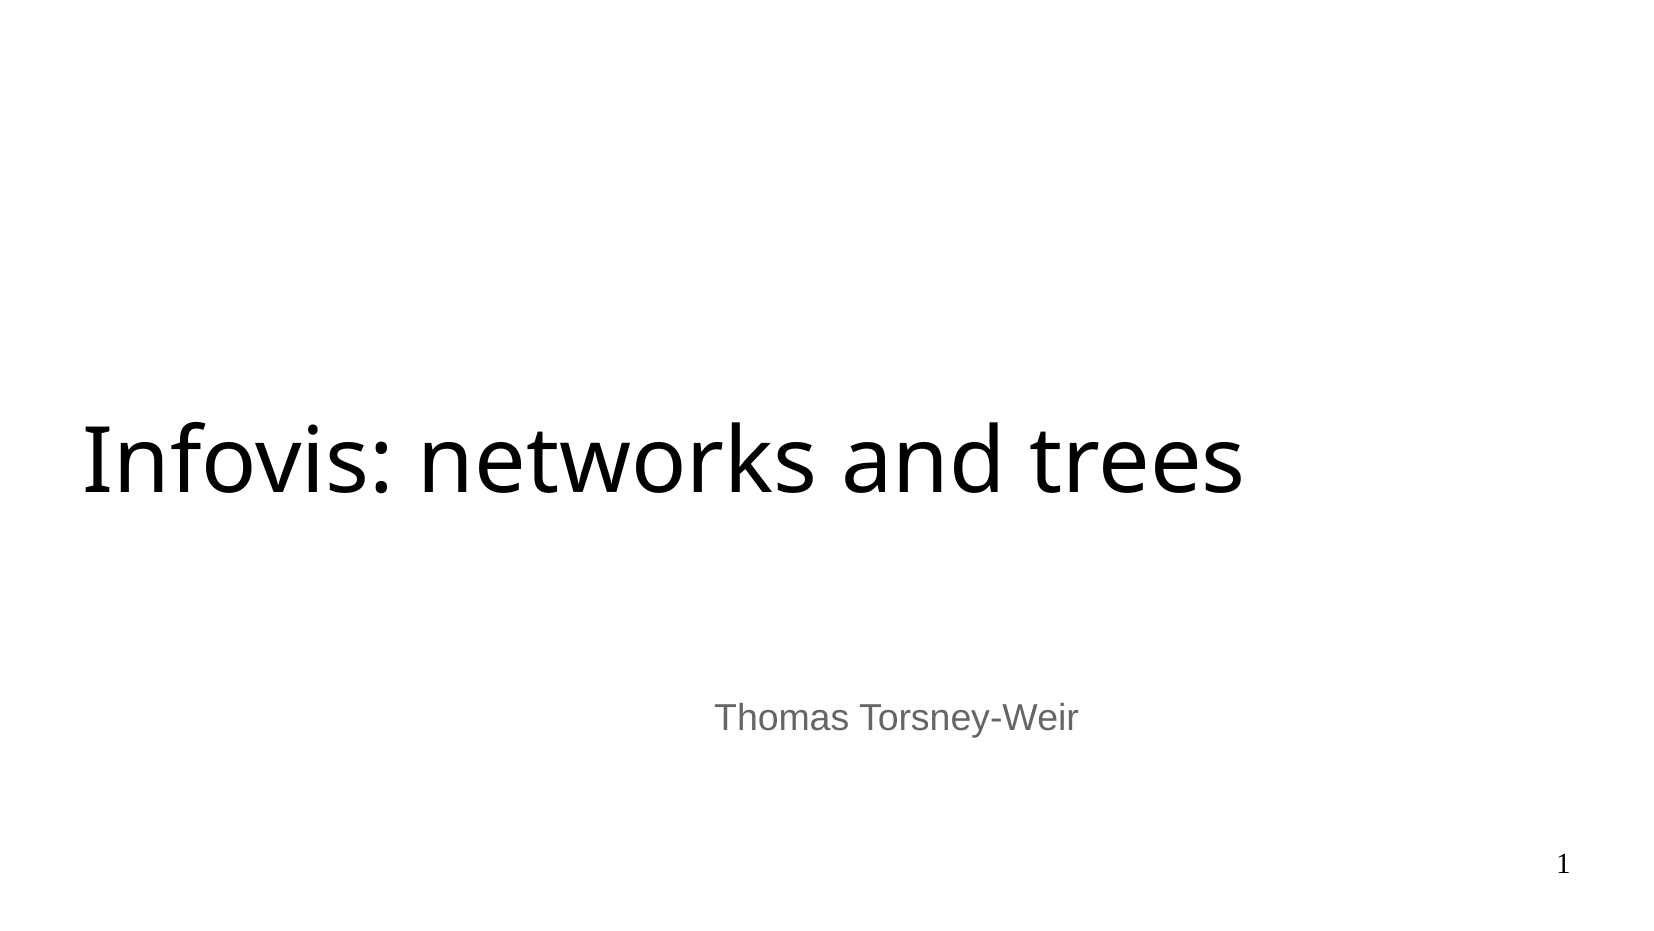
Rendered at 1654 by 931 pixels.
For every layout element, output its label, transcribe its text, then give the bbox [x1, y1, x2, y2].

title Infovis: networks and trees [82, 379, 1571, 535]
text_box Thomas Torsney-Weir [699, 689, 1570, 747]
